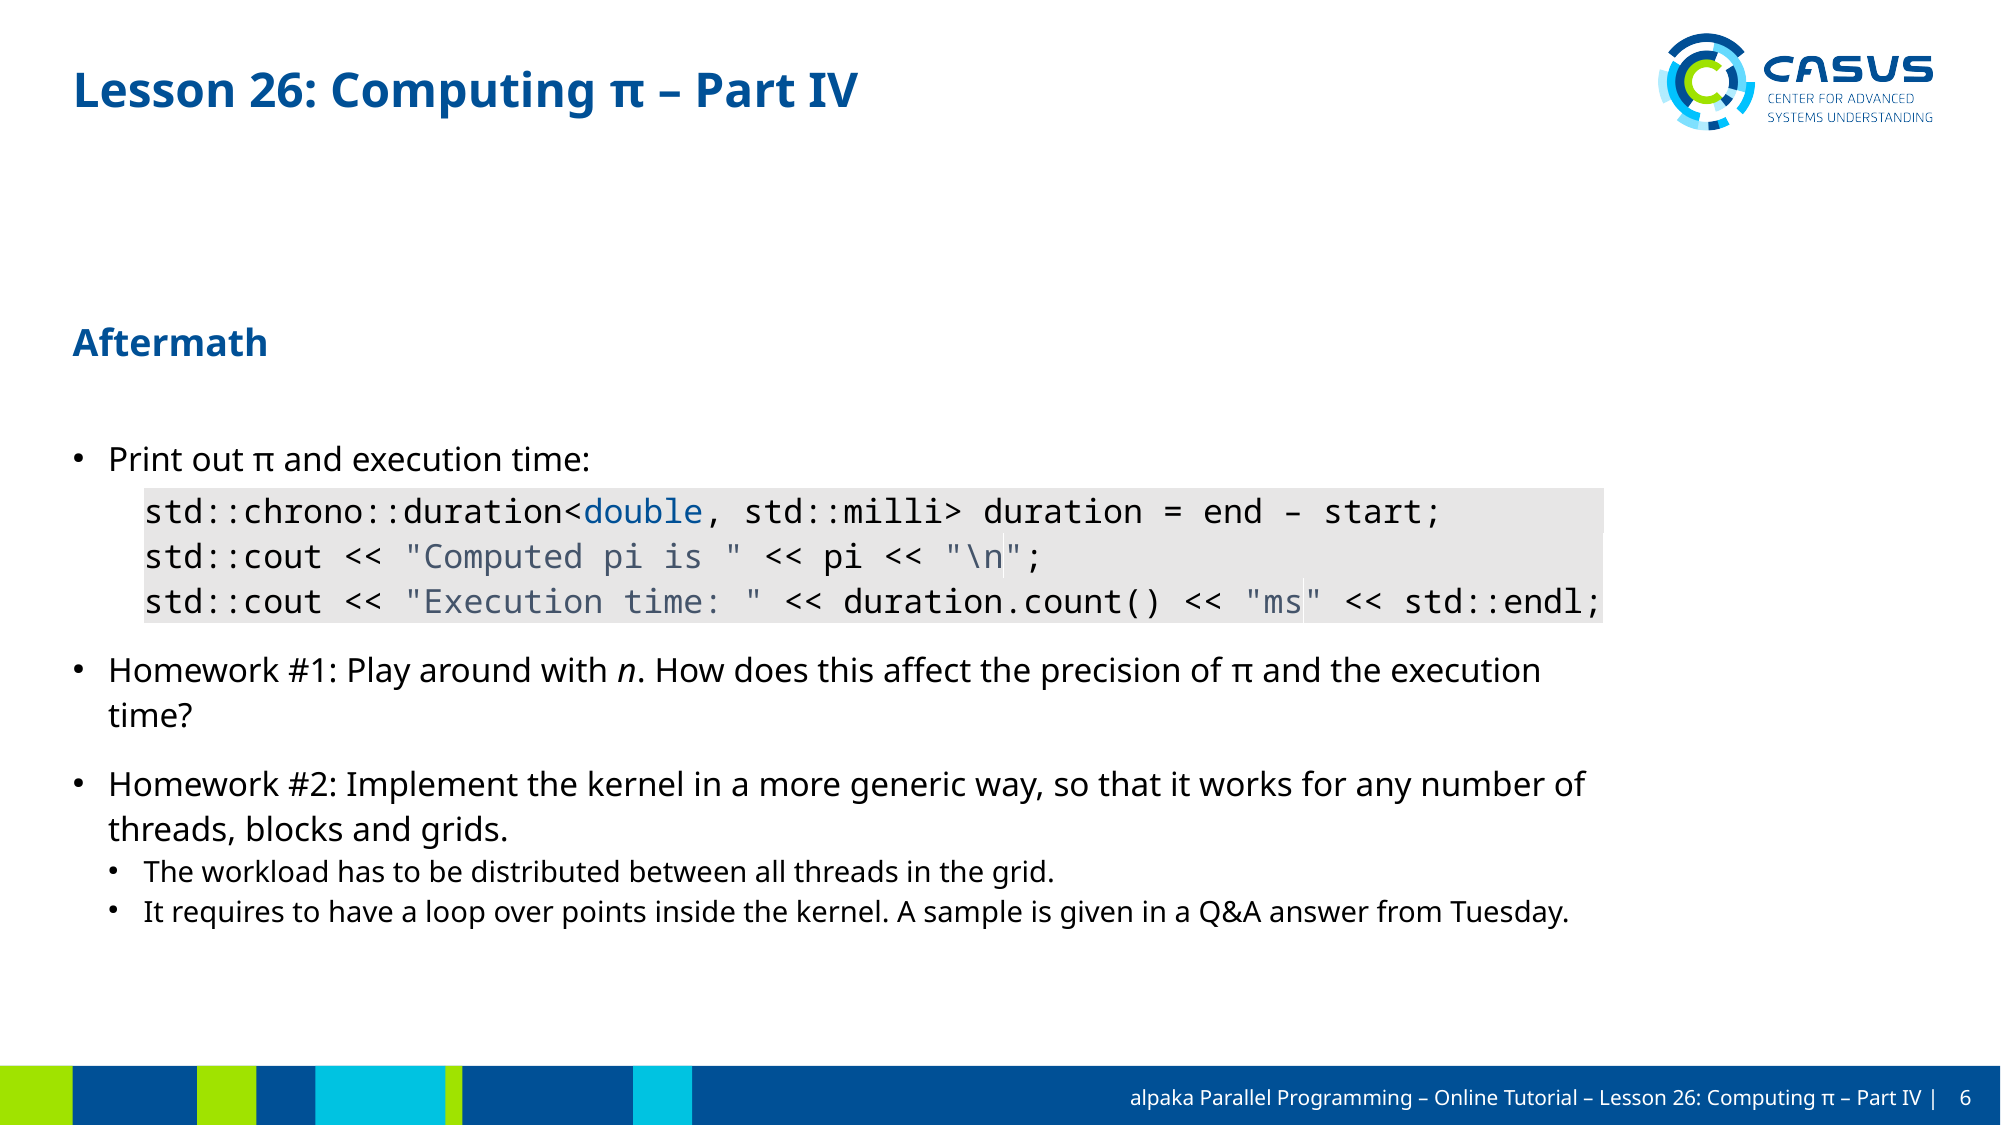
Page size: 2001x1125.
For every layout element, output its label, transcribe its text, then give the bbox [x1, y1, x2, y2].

title Lesson 26: Computing π – Part IV [72, 54, 1620, 123]
list Aftermath Print out π and execution time: std::chrono::duration<double, std::milli> duration = end – start; std::cout << "Computed pi is " << pi << "\n"; std::cout << "Execution time: " << duration.count() << "ms" << std::endl; Homework #1: Play around with n. How does this affect the precision of π and the execution time? Homework #2: Implement the kernel in a more generic way, so that it works for any number of threads, blocks and grids. The workload has to be distributed between all threads in the grid. It requires to have a loop over points inside the kernel. A sample is given in a Q&A answer from Tuesday. [72, 316, 1620, 979]
picture [1658, 33, 1933, 131]
